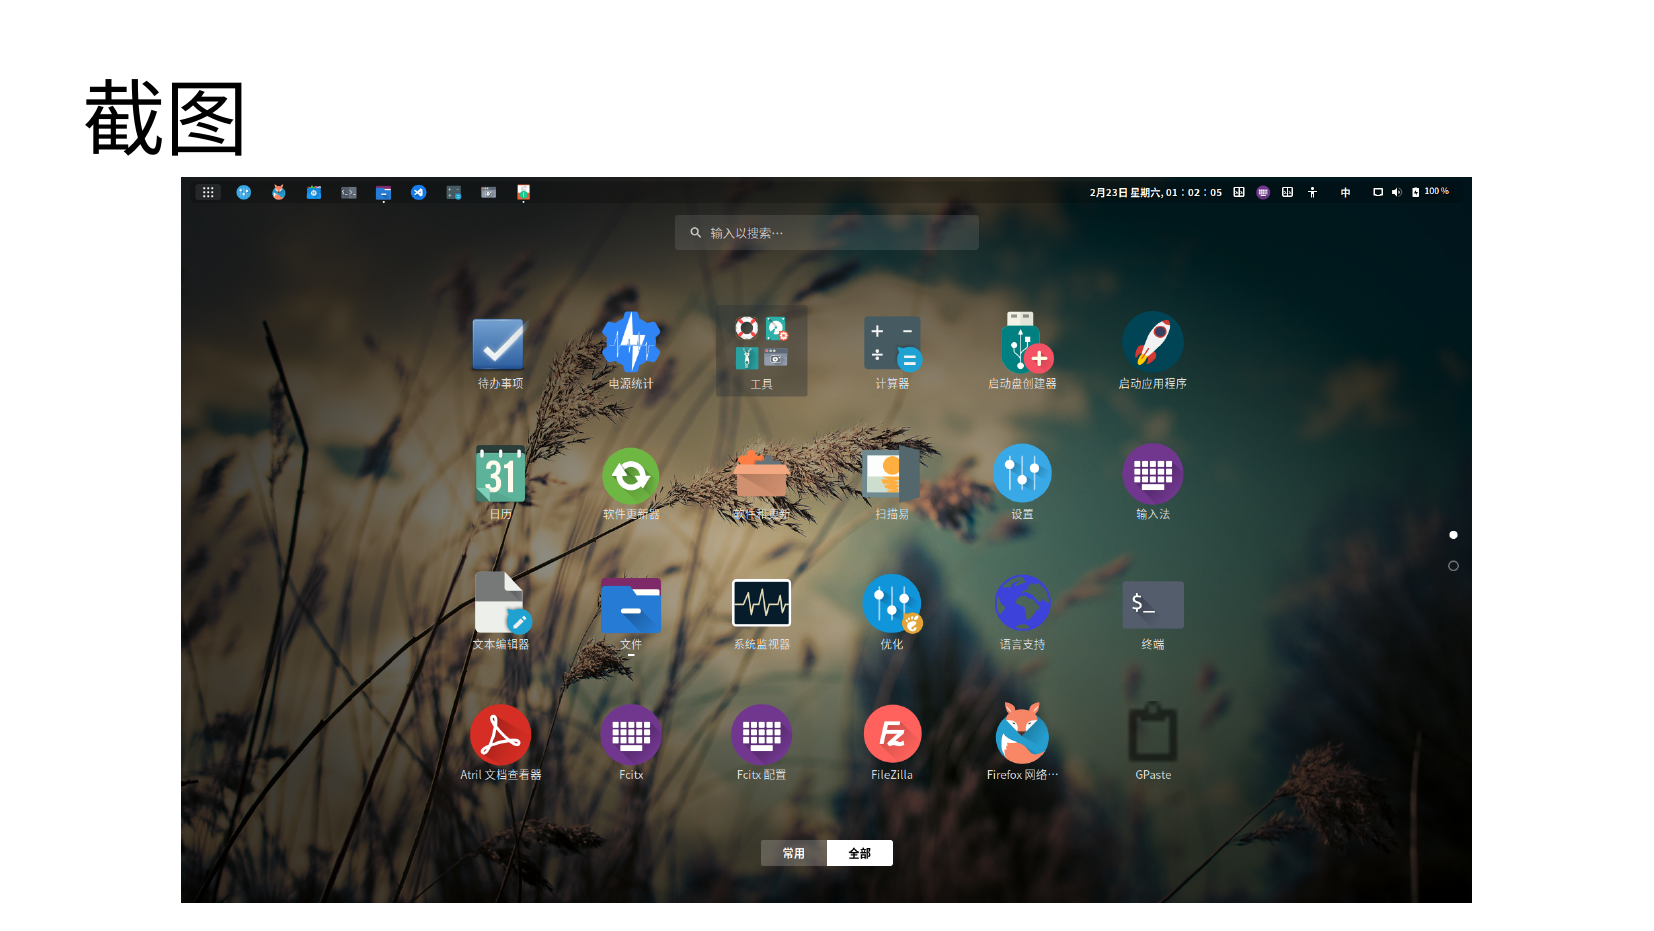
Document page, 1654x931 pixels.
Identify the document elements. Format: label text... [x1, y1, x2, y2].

title 截图 [82, 37, 1571, 189]
picture [181, 177, 1472, 903]
